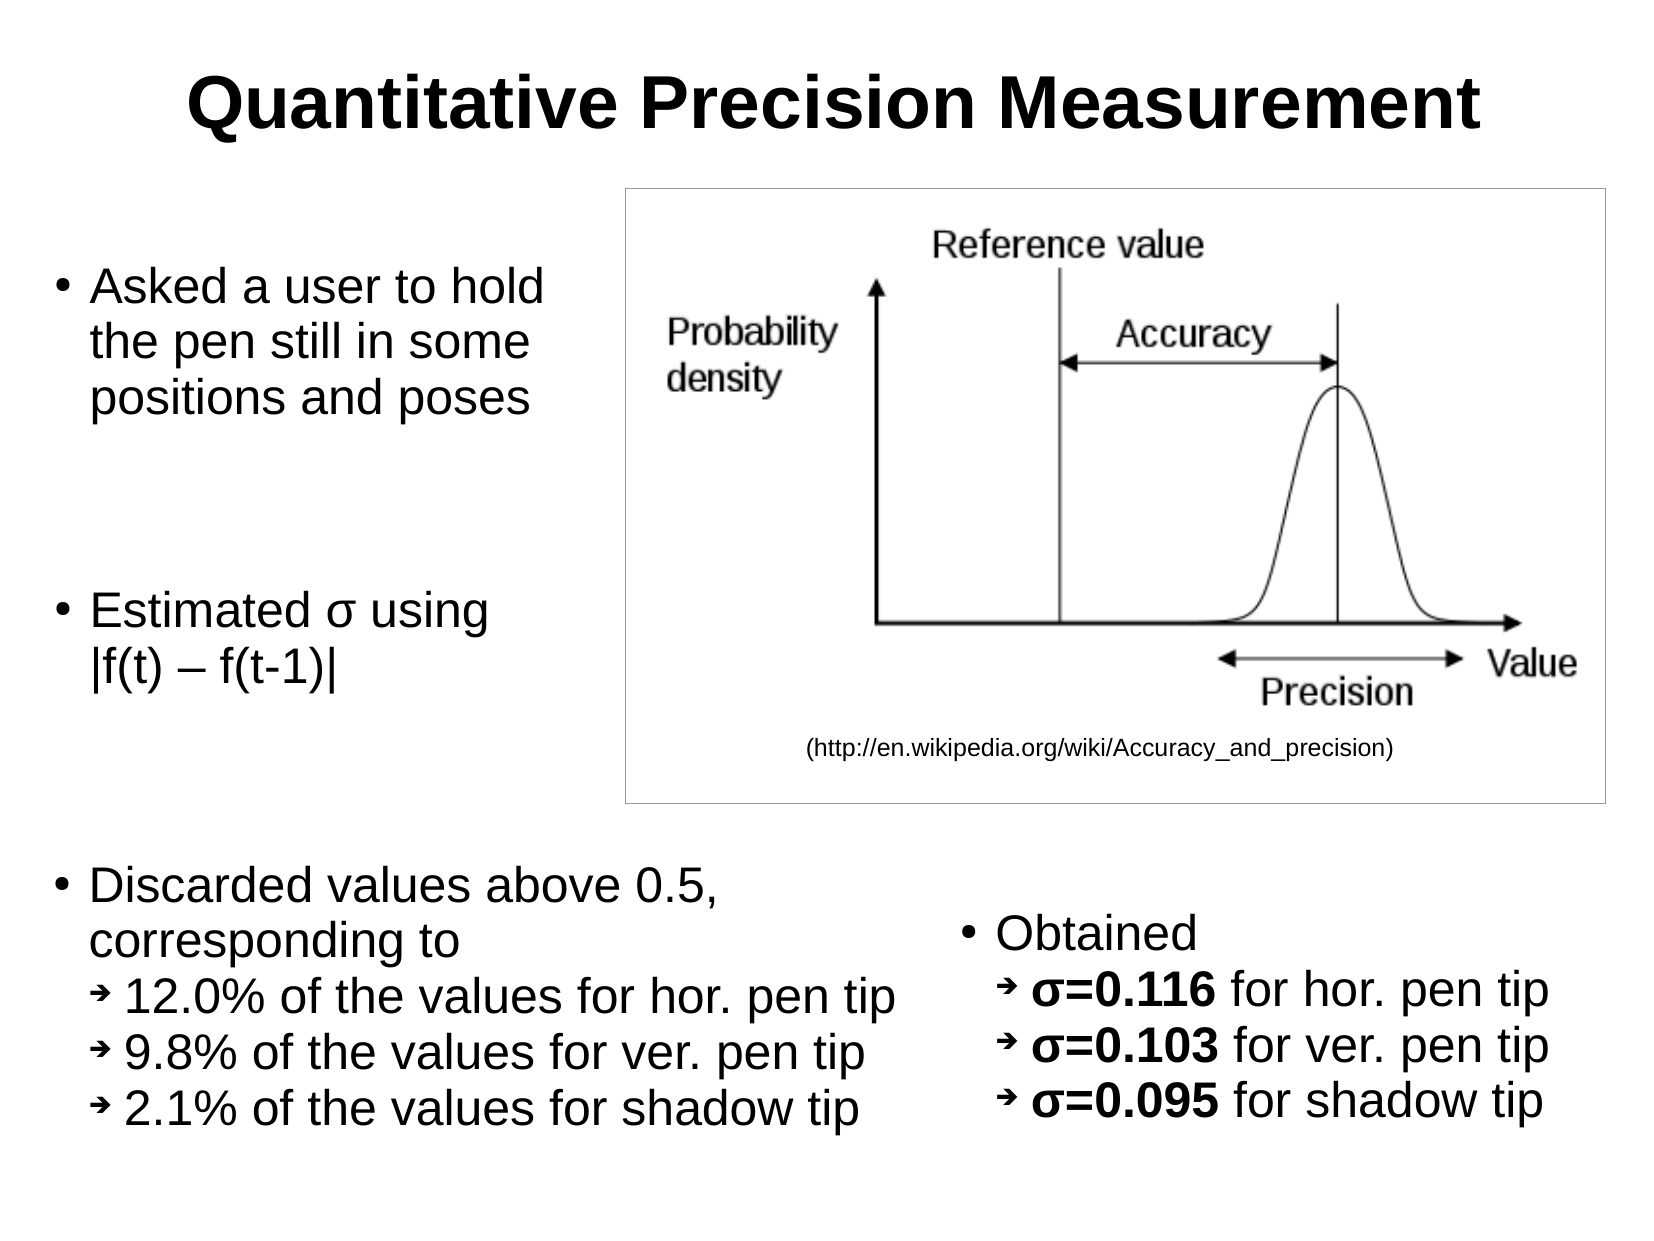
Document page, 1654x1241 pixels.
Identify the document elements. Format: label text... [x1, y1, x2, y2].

text_box Discarded values above 0.5, corresponding to 12.0% of the values for hor. pen tip 9.8% of the values for ver. pen tip 2.1% of the values for shadow tip [38, 849, 912, 1203]
text_box Obtained σ=0.116 for hor. pen tip σ=0.103 for ver. pen tip σ=0.095 for shadow tip [945, 897, 1568, 1138]
text_box Asked a user to hold the pen still in some positions and poses [39, 250, 561, 491]
text_box Quantitative Precision Measurement [171, 53, 1497, 152]
text_box Estimated σ using |f(t) – f(t-1)| [39, 575, 505, 760]
picture [641, 206, 1605, 727]
text_box (http://en.wikipedia.org/wiki/Accuracy_and_precision) [791, 726, 1411, 770]
